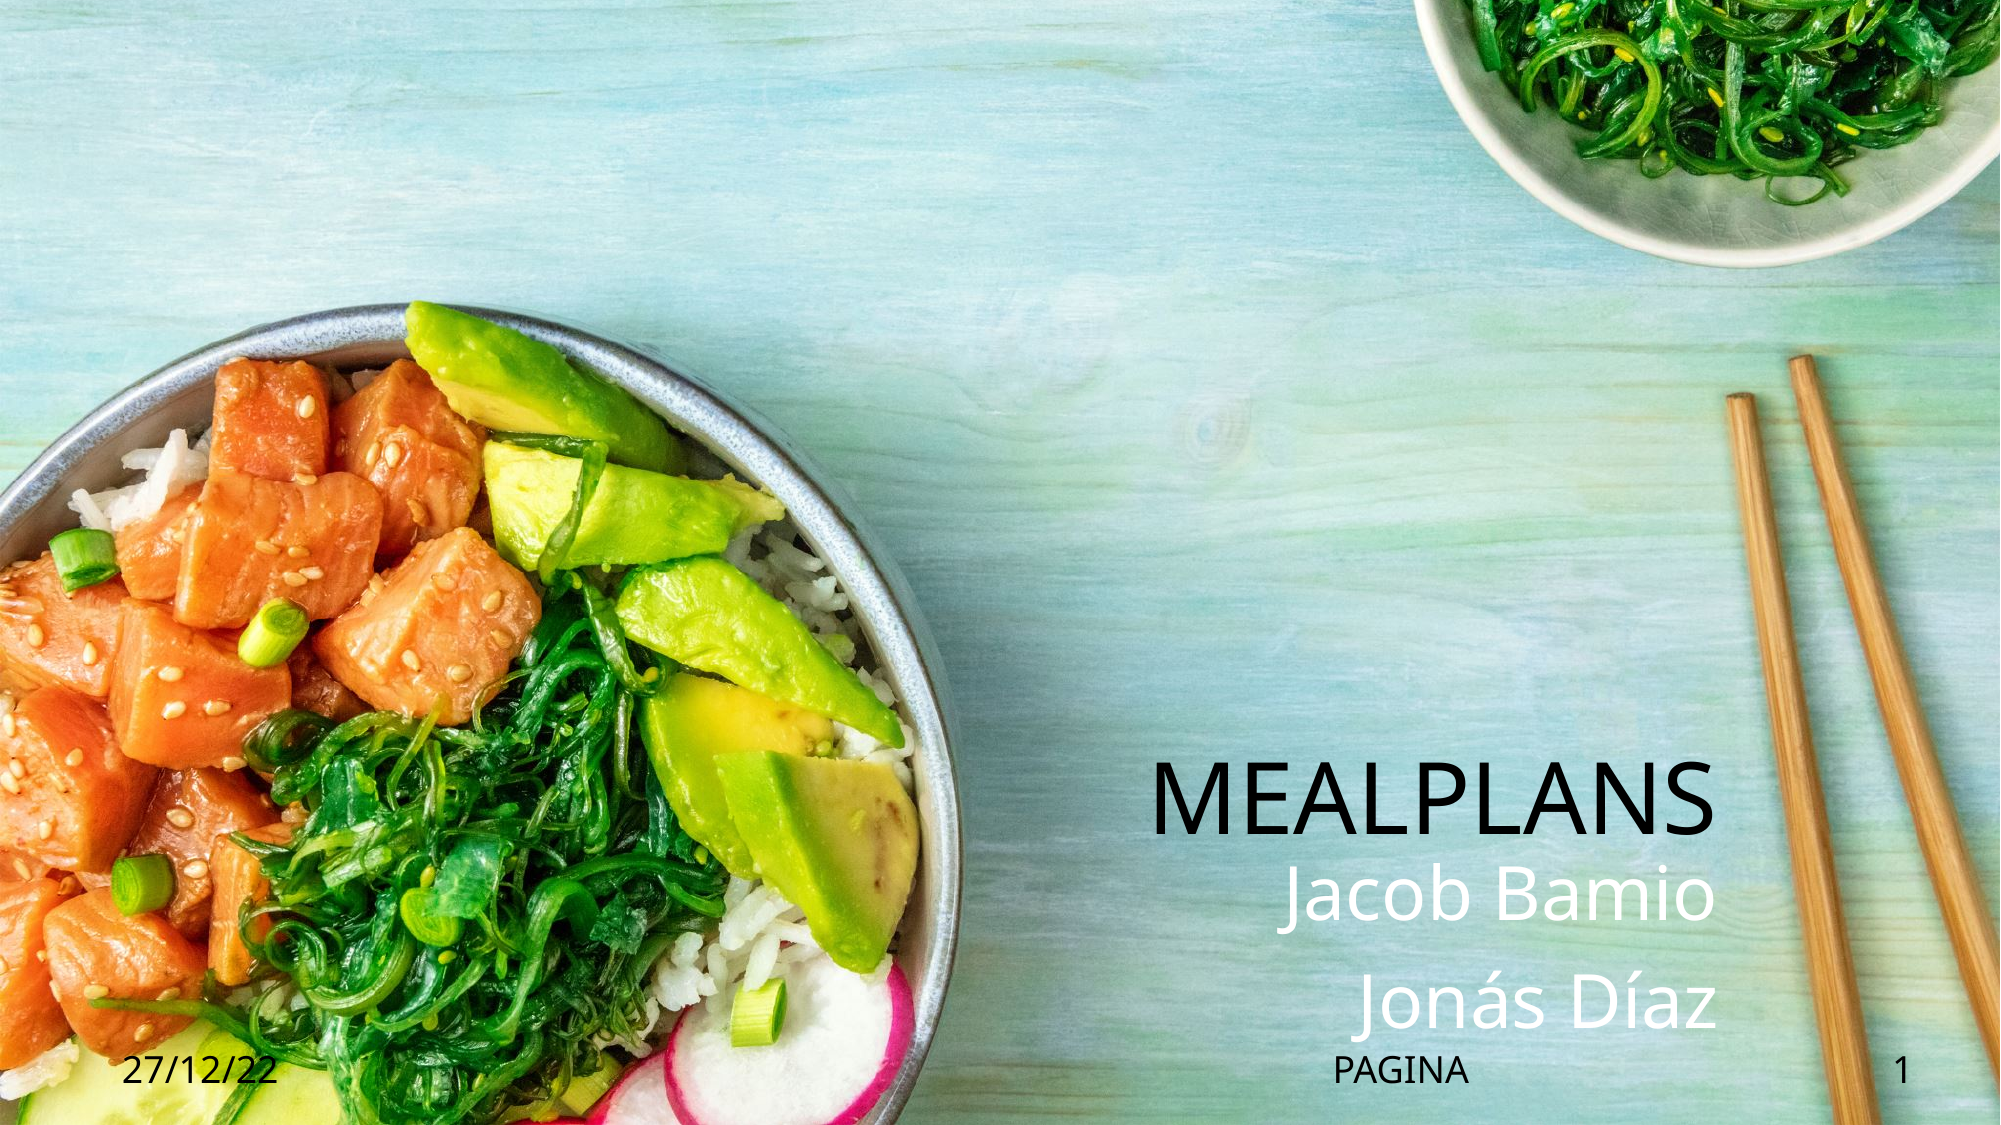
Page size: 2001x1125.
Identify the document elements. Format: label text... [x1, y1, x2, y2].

subtitle Jacob Bamio Jonás Díaz [1029, 864, 1734, 969]
footer PAGINA [1317, 1038, 1877, 1099]
text_box MEALPLANS [1029, 715, 1734, 864]
picture [0, 0, 2000, 1125]
slide_number <número> [1877, 1038, 1966, 1099]
slide_number 27/12/22 [107, 1038, 601, 1099]
